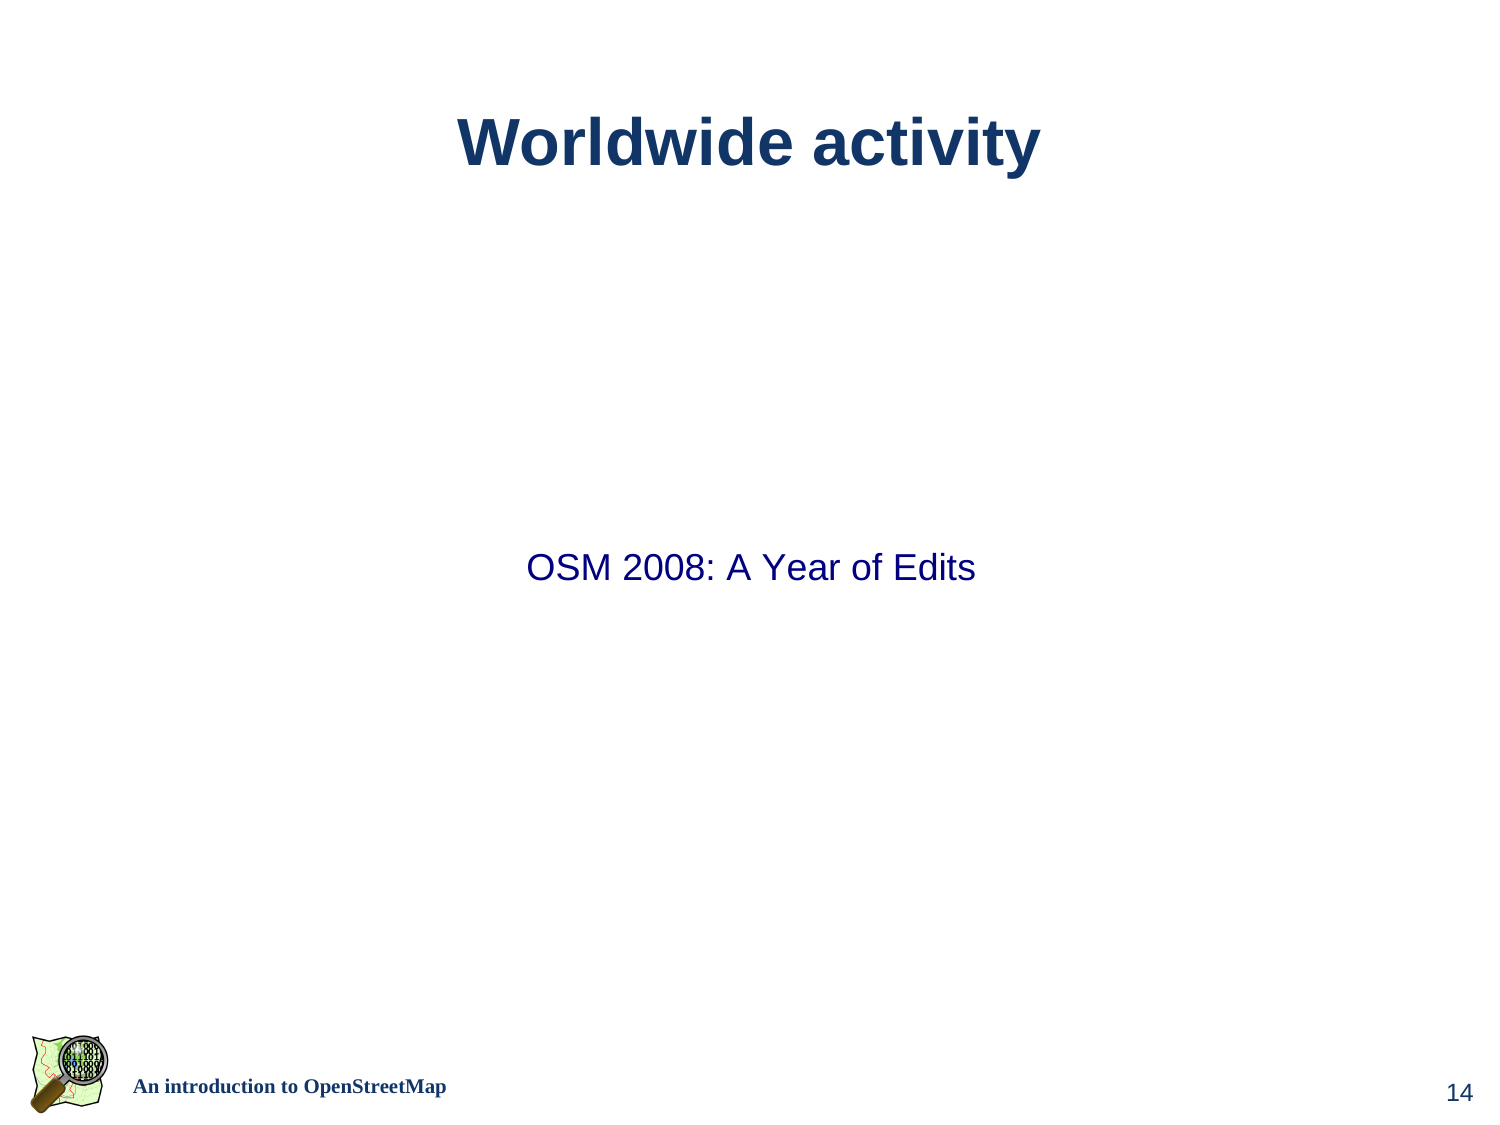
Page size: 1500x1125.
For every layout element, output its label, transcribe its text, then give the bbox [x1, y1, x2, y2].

picture [29, 1033, 110, 1114]
title Worldwide activity [74, 37, 1425, 240]
text_box OSM 2008: A Year of Edits [29, 535, 1474, 606]
